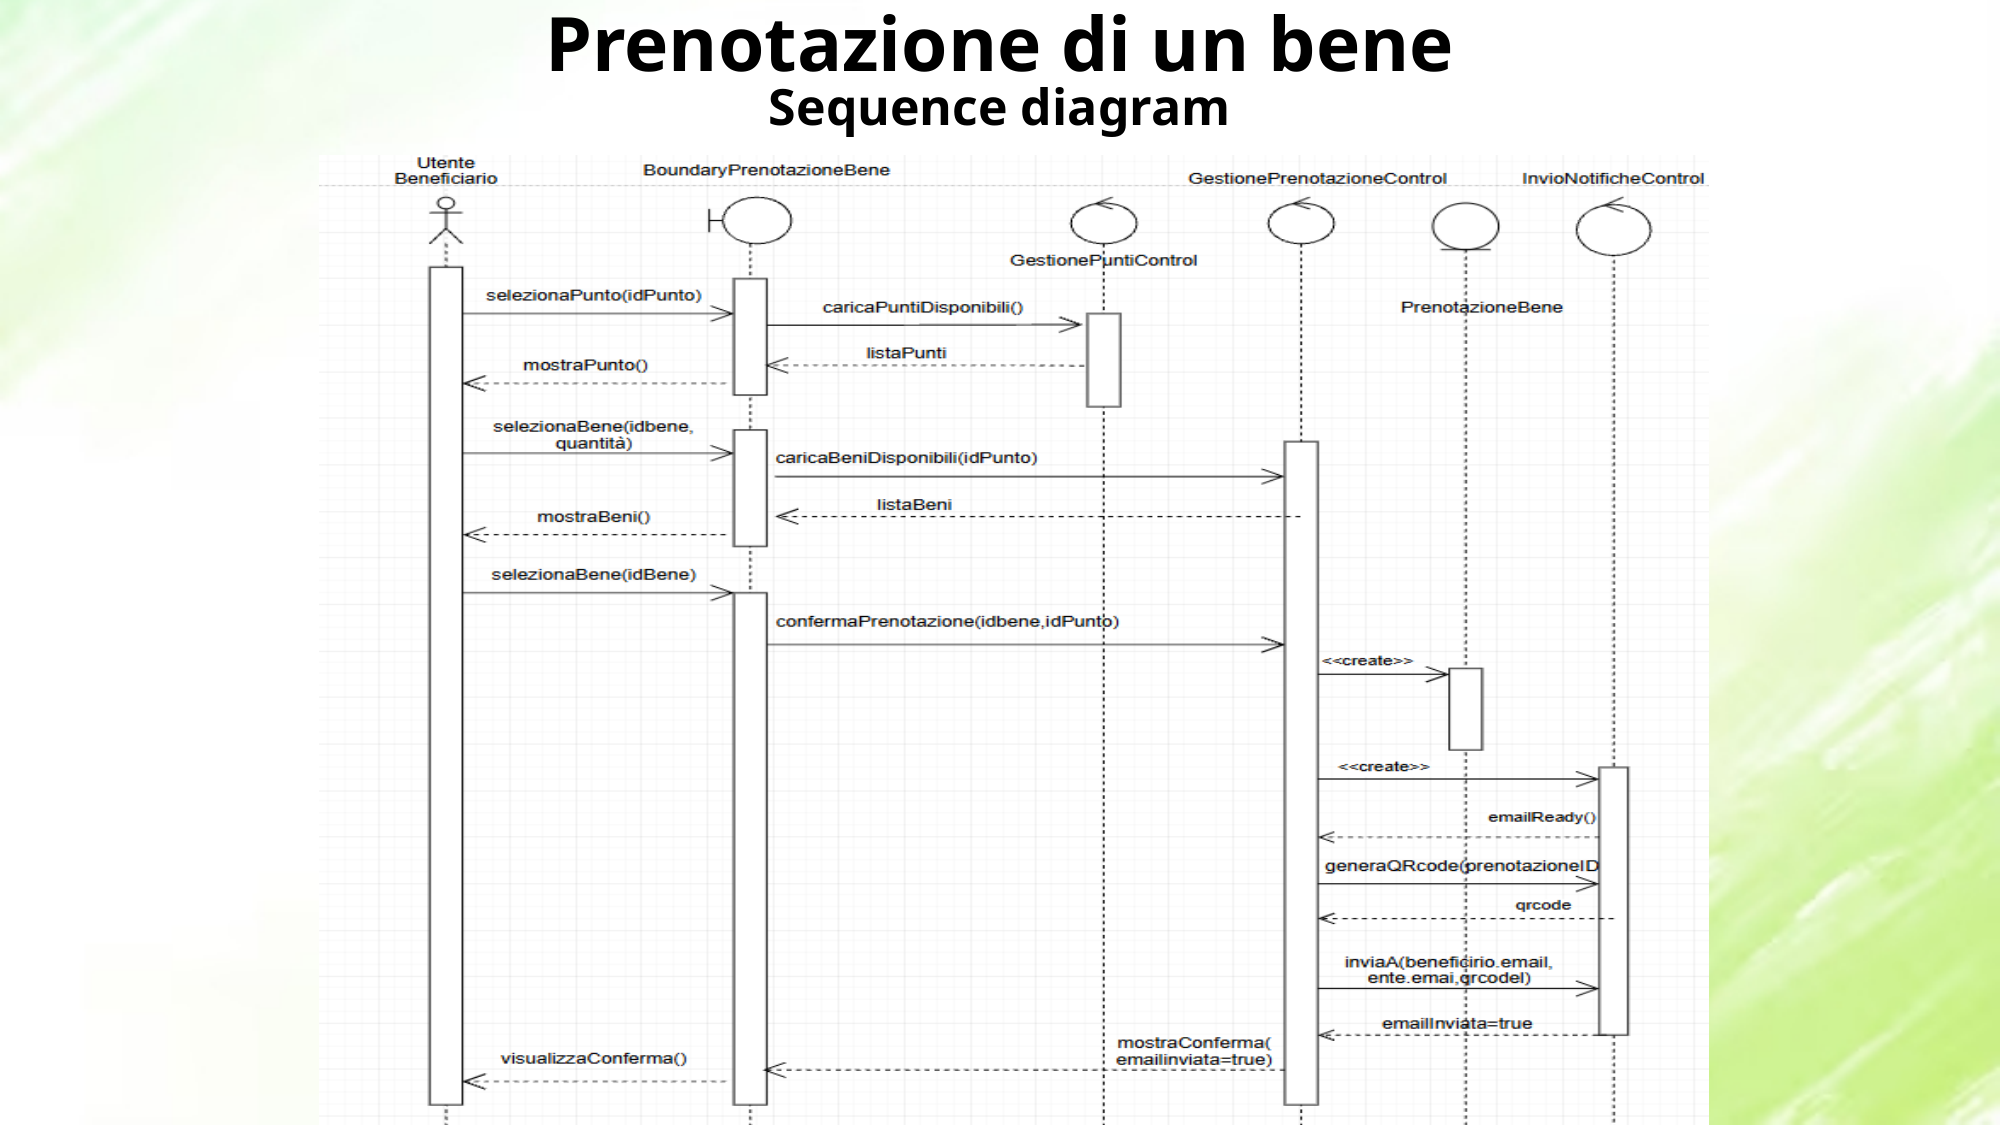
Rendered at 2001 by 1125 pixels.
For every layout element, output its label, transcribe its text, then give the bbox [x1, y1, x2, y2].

text_box Prenotazione di un bene [494, 0, 1506, 68]
text_box Sequence diagram [494, 68, 1506, 144]
picture [0, 0, 2000, 1125]
